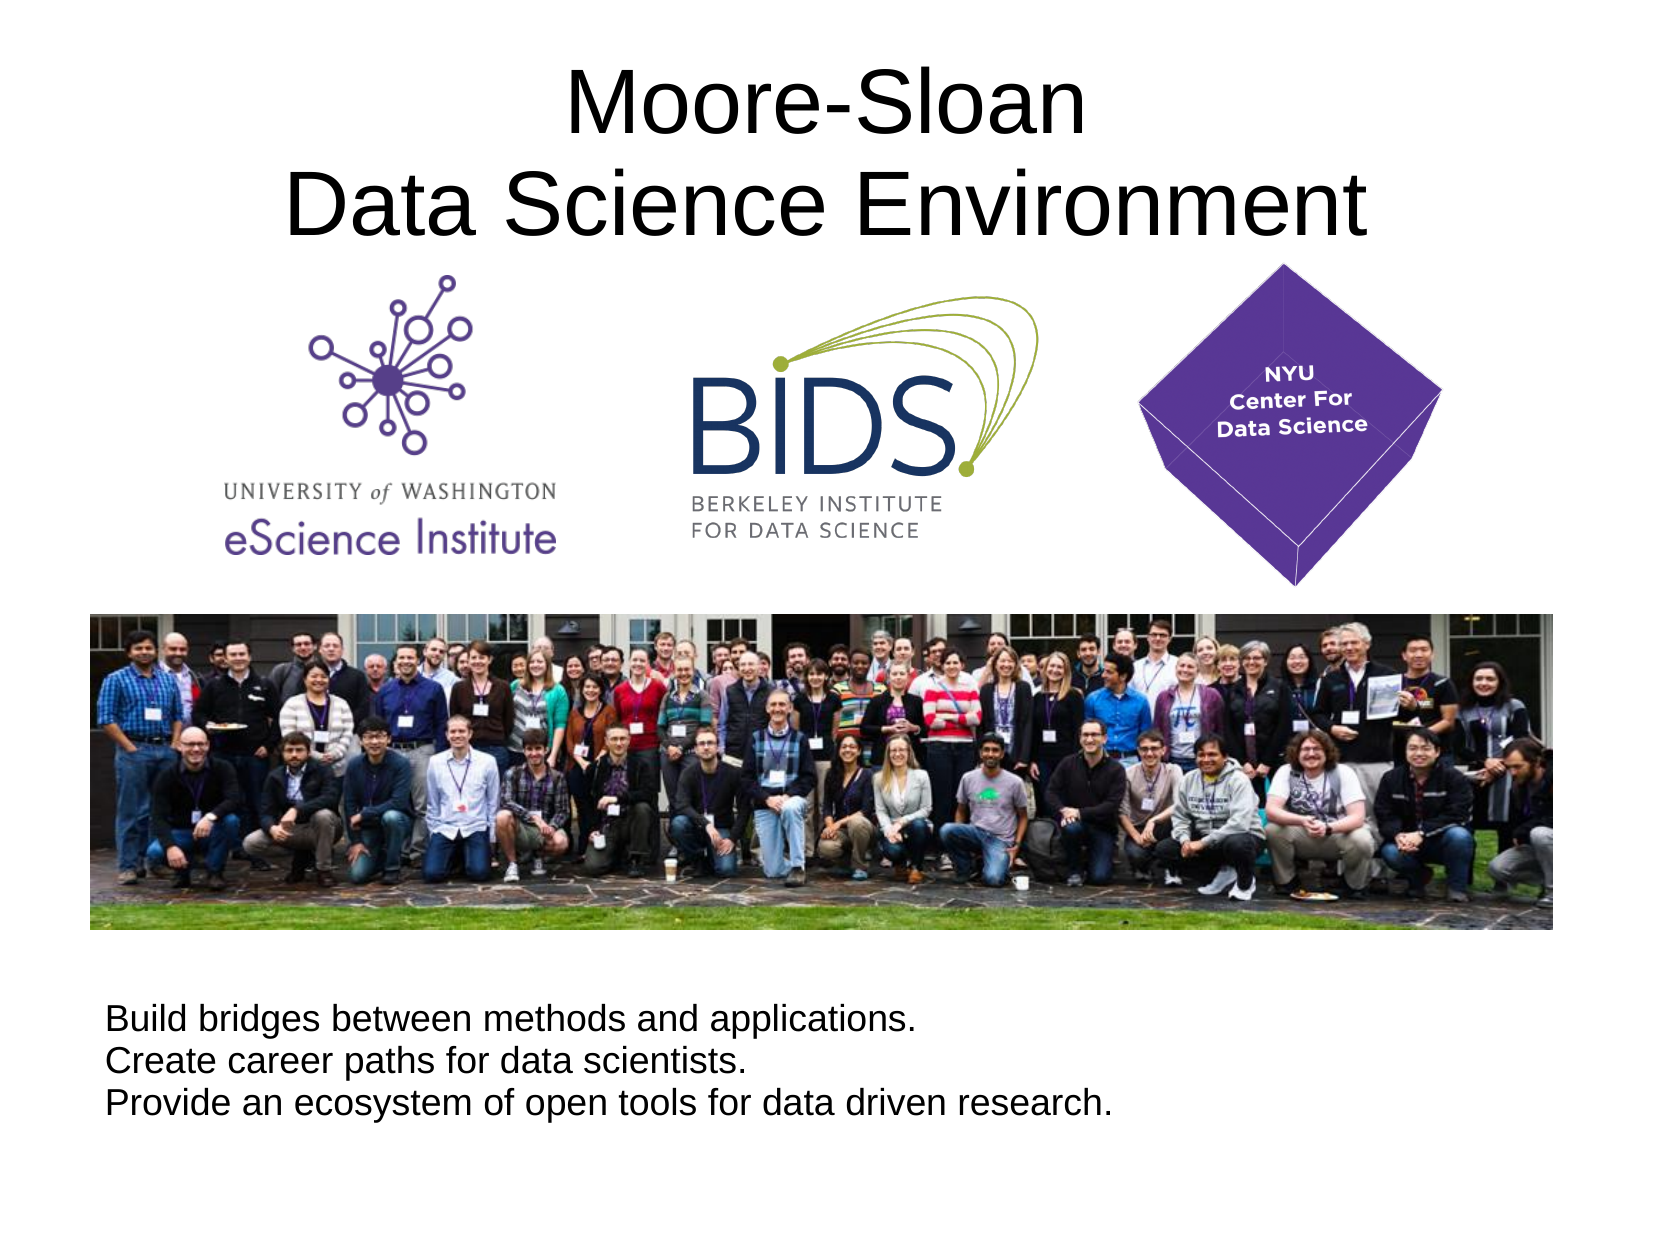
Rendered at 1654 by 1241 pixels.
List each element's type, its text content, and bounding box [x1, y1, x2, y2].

picture [676, 256, 1589, 602]
picture [90, 614, 1553, 931]
text_box Build bridges between methods and applications. Create career paths for data scientists. Provide an ecosystem of open tools for data driven research. [90, 990, 1546, 1131]
title Moore-Sloan Data Science Environment [82, 49, 1571, 257]
picture [224, 275, 556, 556]
